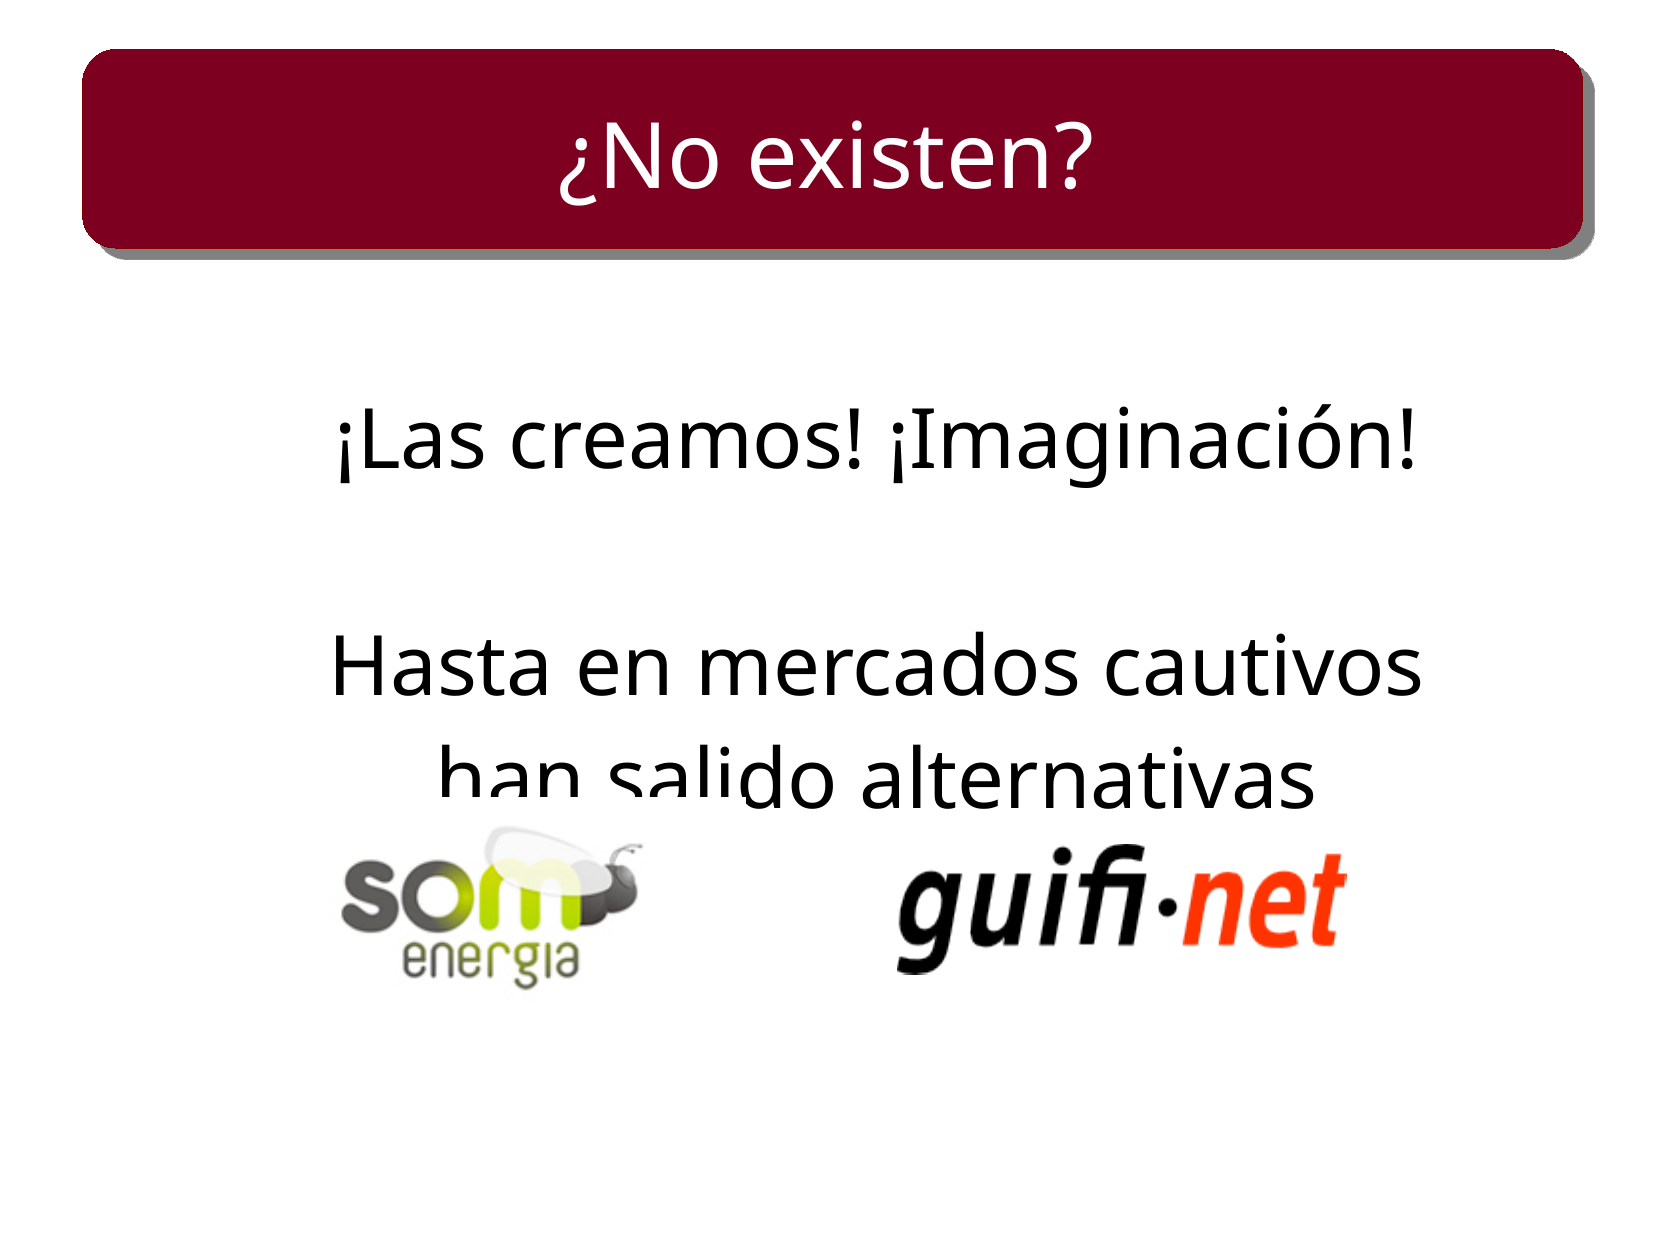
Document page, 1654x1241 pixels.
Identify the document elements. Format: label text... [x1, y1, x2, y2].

picture [897, 844, 1347, 975]
text_box ¡Las creamos! ¡Imaginación! Hasta en mercados cautivos han salido alternativas [313, 372, 1392, 762]
title ¿No existen? [82, 49, 1571, 257]
picture [283, 797, 746, 1028]
